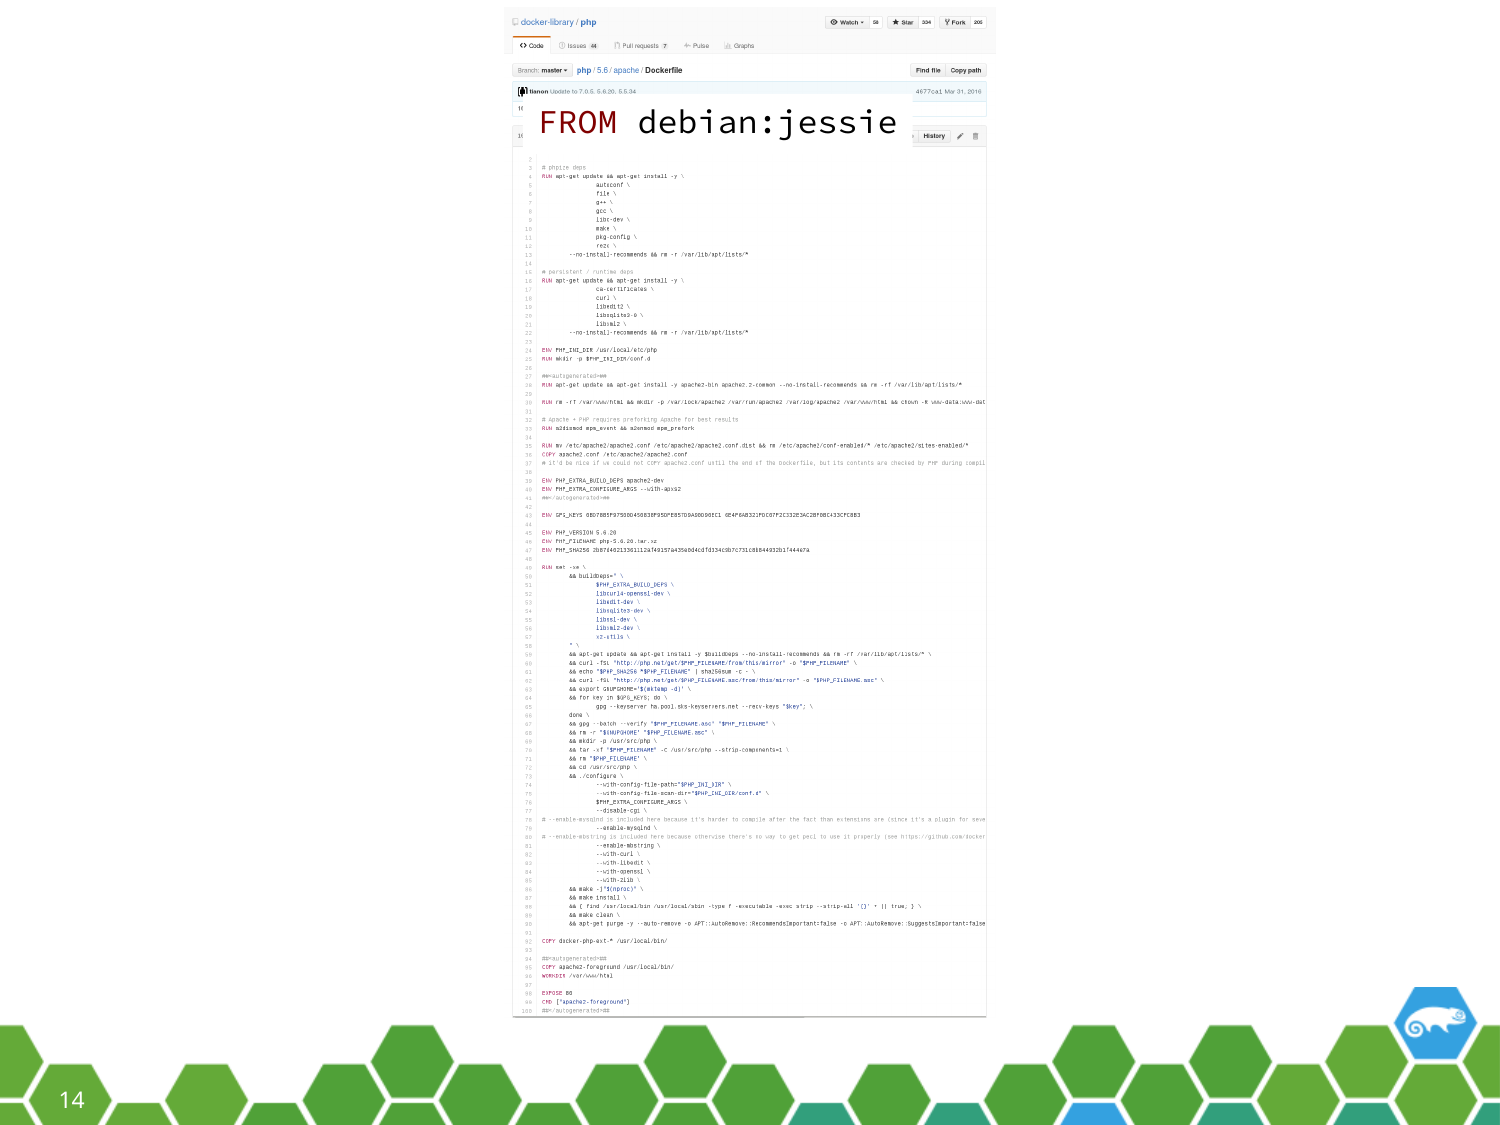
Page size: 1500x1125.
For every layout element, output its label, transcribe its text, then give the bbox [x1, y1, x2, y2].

picture [0, 7, 1500, 1125]
text_box FROM debian:jessie [522, 93, 913, 151]
